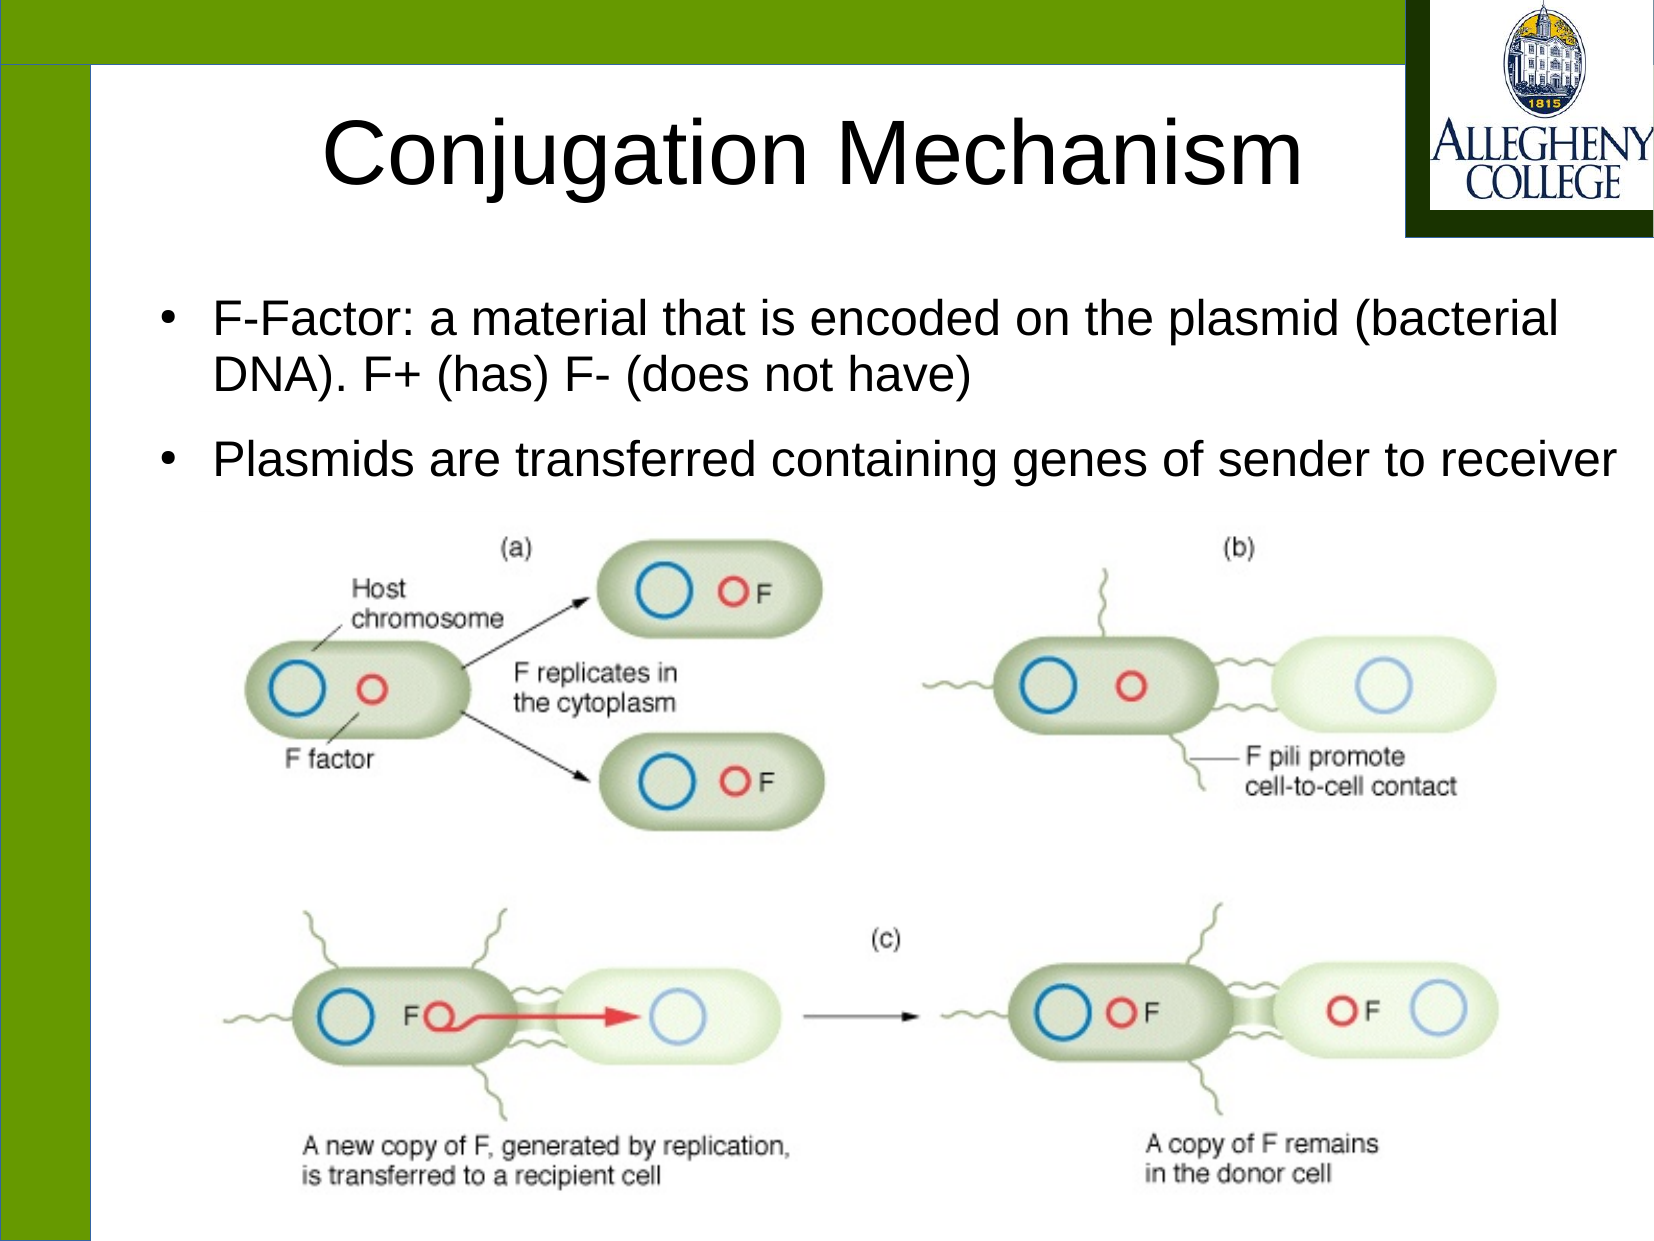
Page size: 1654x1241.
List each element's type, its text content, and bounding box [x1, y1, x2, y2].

picture [199, 1010, 1518, 1220]
picture [1430, 0, 1654, 210]
text_box [0, 0, 1654, 1241]
title Conjugation Mechanism [112, 65, 1515, 257]
list F-Factor: a material that is encoded on the plasmid (bacterial DNA). F+ (has) F- (does not have) Plasmids are transferred containing genes of sender to receiver [141, 290, 1630, 1010]
